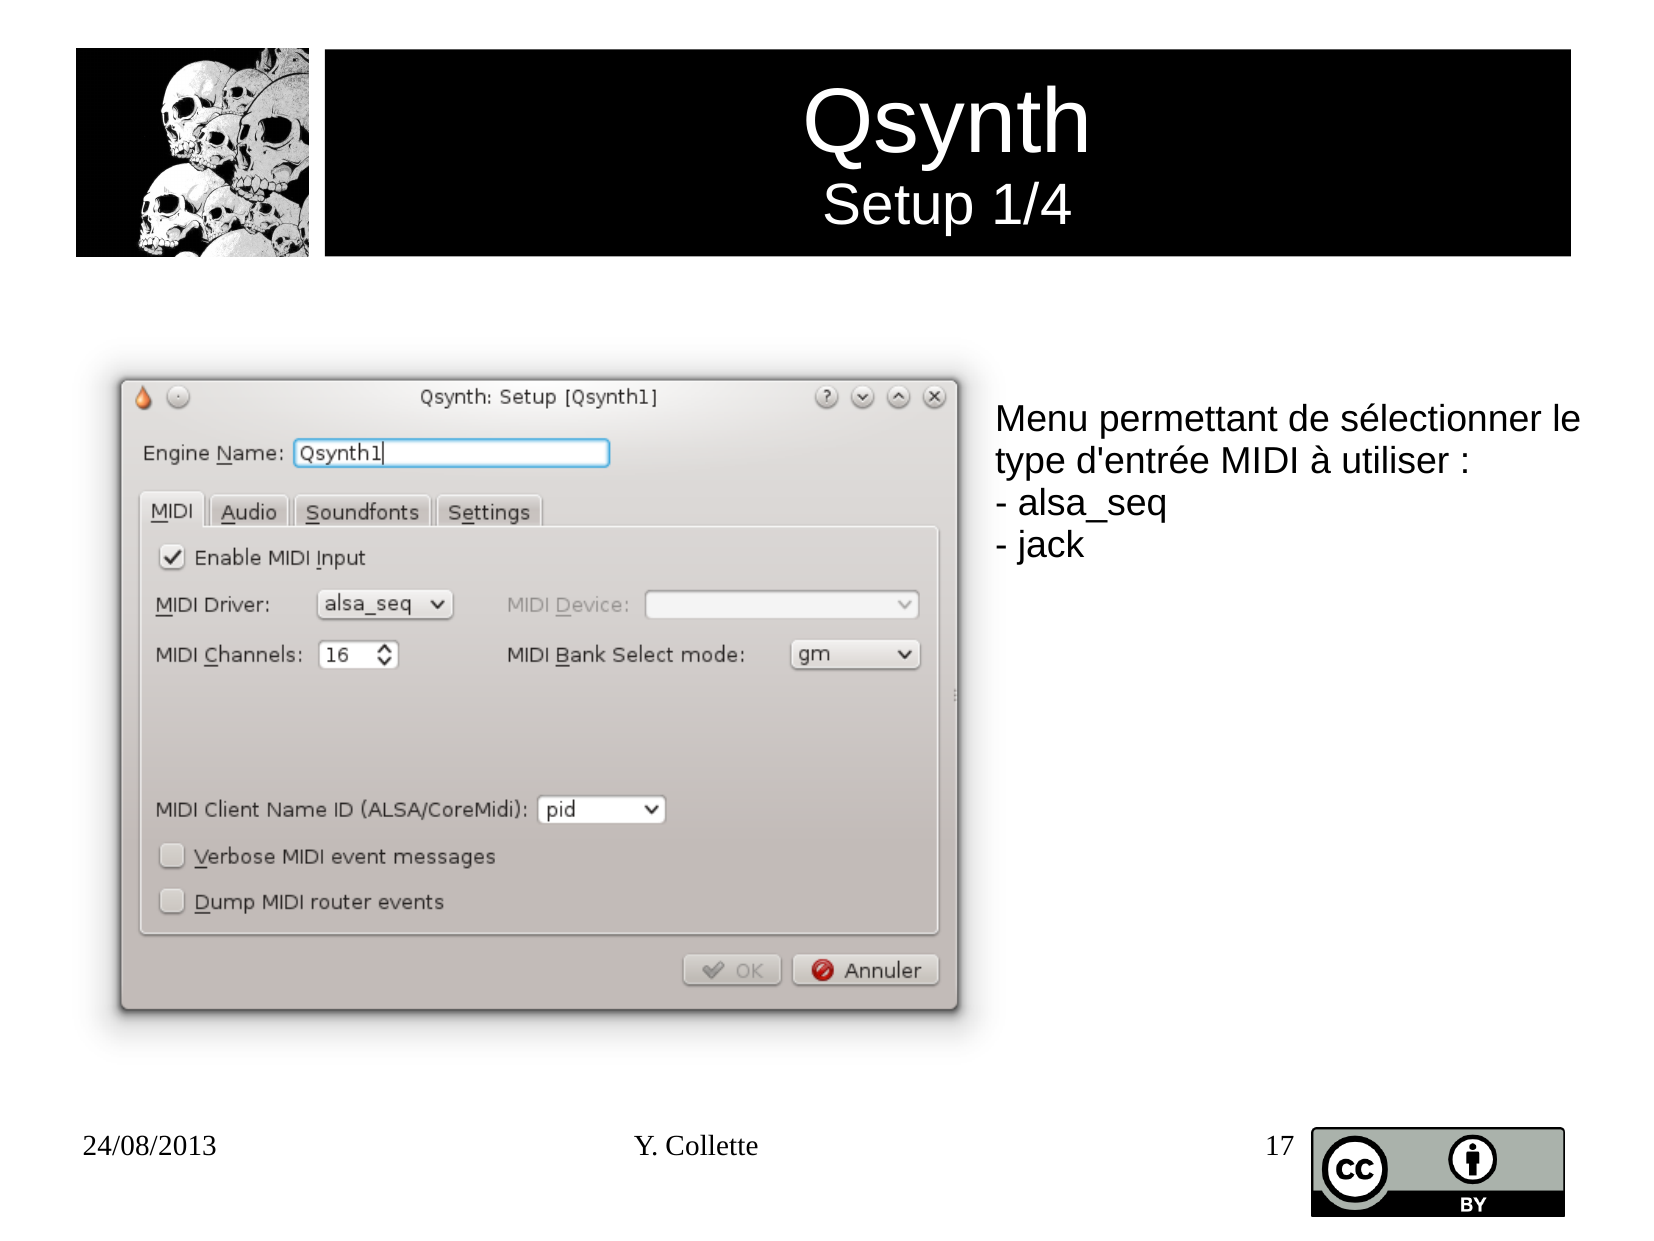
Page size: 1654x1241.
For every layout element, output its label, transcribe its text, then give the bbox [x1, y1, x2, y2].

picture [1311, 1127, 1565, 1217]
text_box Menu permettant de sélectionner le type d'entrée MIDI à utiliser : - alsa_seq - jack [980, 389, 1619, 573]
picture [59, 318, 1020, 1072]
picture [76, 48, 309, 257]
title Qsynth Setup 1/4 [324, 49, 1571, 257]
